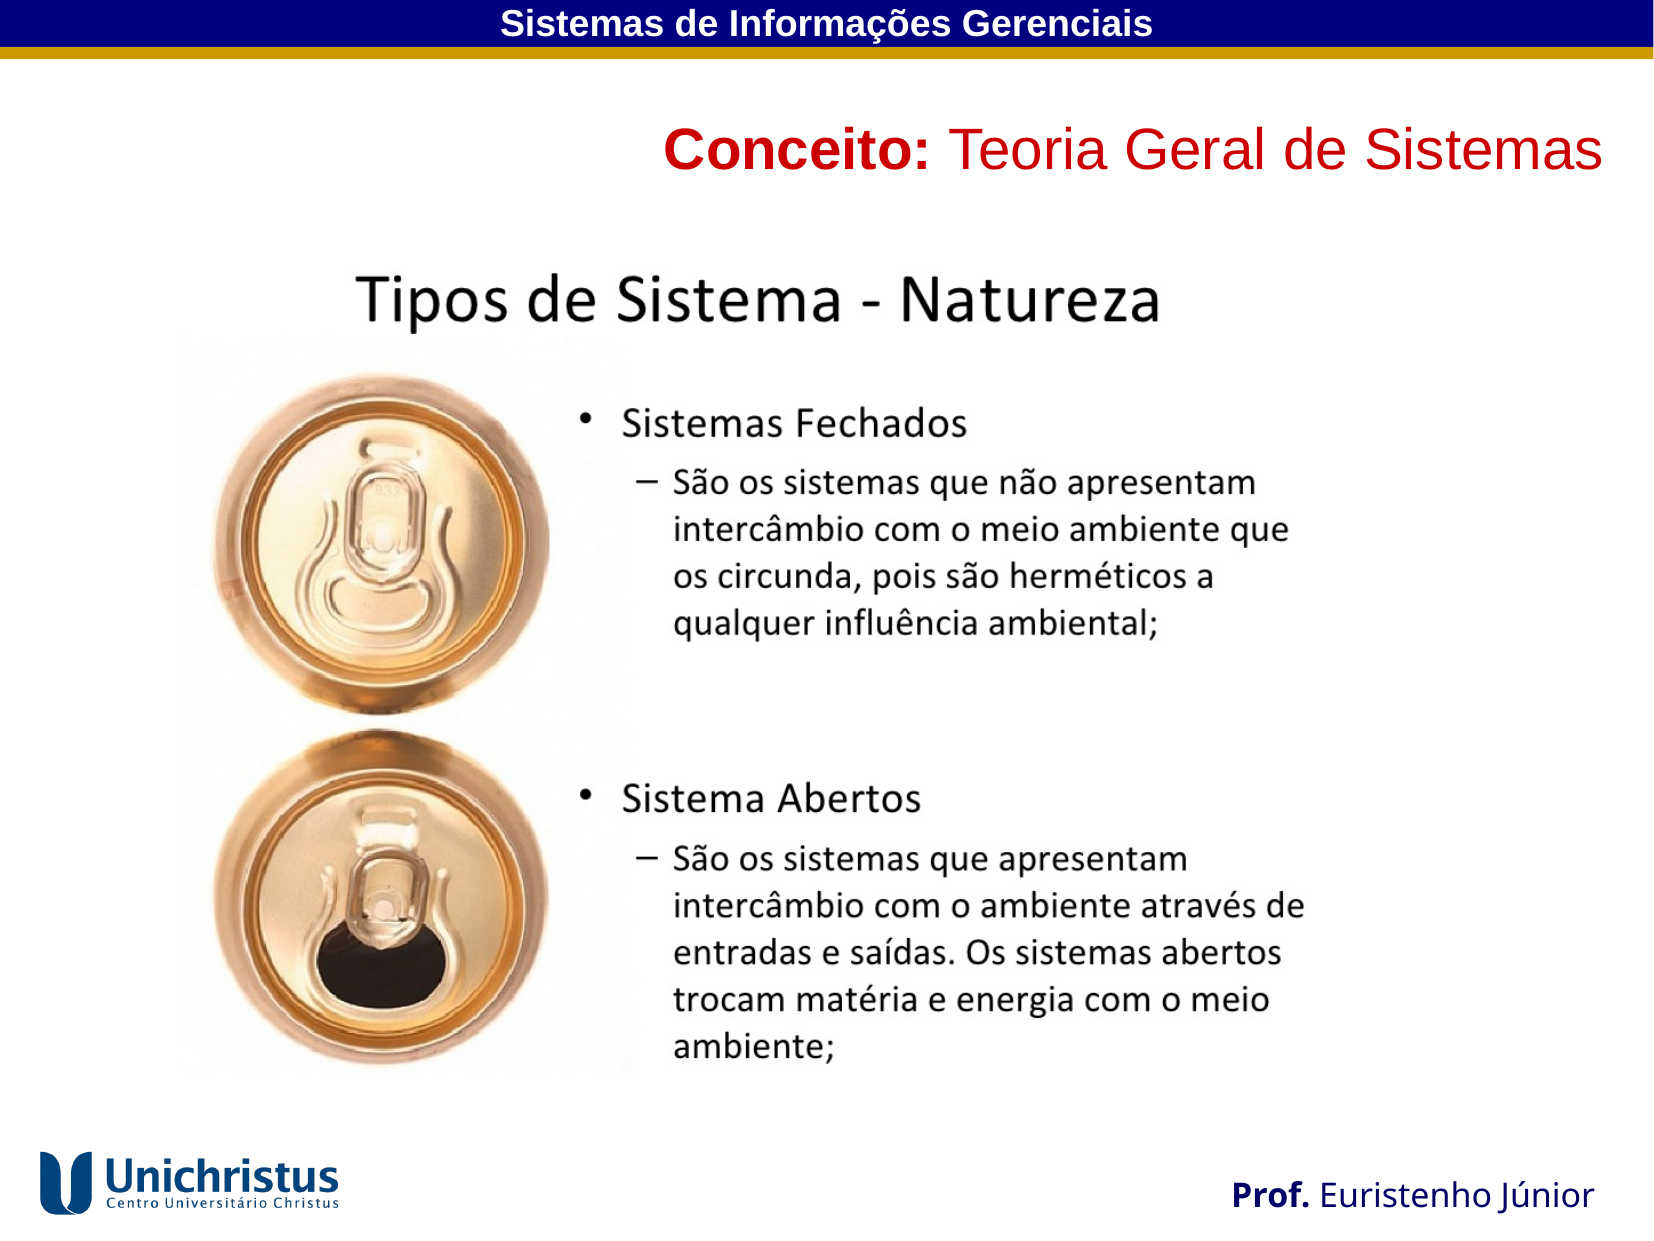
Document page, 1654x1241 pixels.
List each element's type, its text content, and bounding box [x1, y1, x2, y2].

picture [35, 1148, 343, 1217]
text_box Conceito: Teoria Geral de Sistemas [649, 109, 1654, 189]
text_box [0, 47, 1654, 60]
text_box Prof. Euristenho Júnior [1216, 1163, 1654, 1224]
picture [177, 247, 1323, 1073]
text_box Sistemas de Informações Gerenciais [0, 0, 1654, 47]
